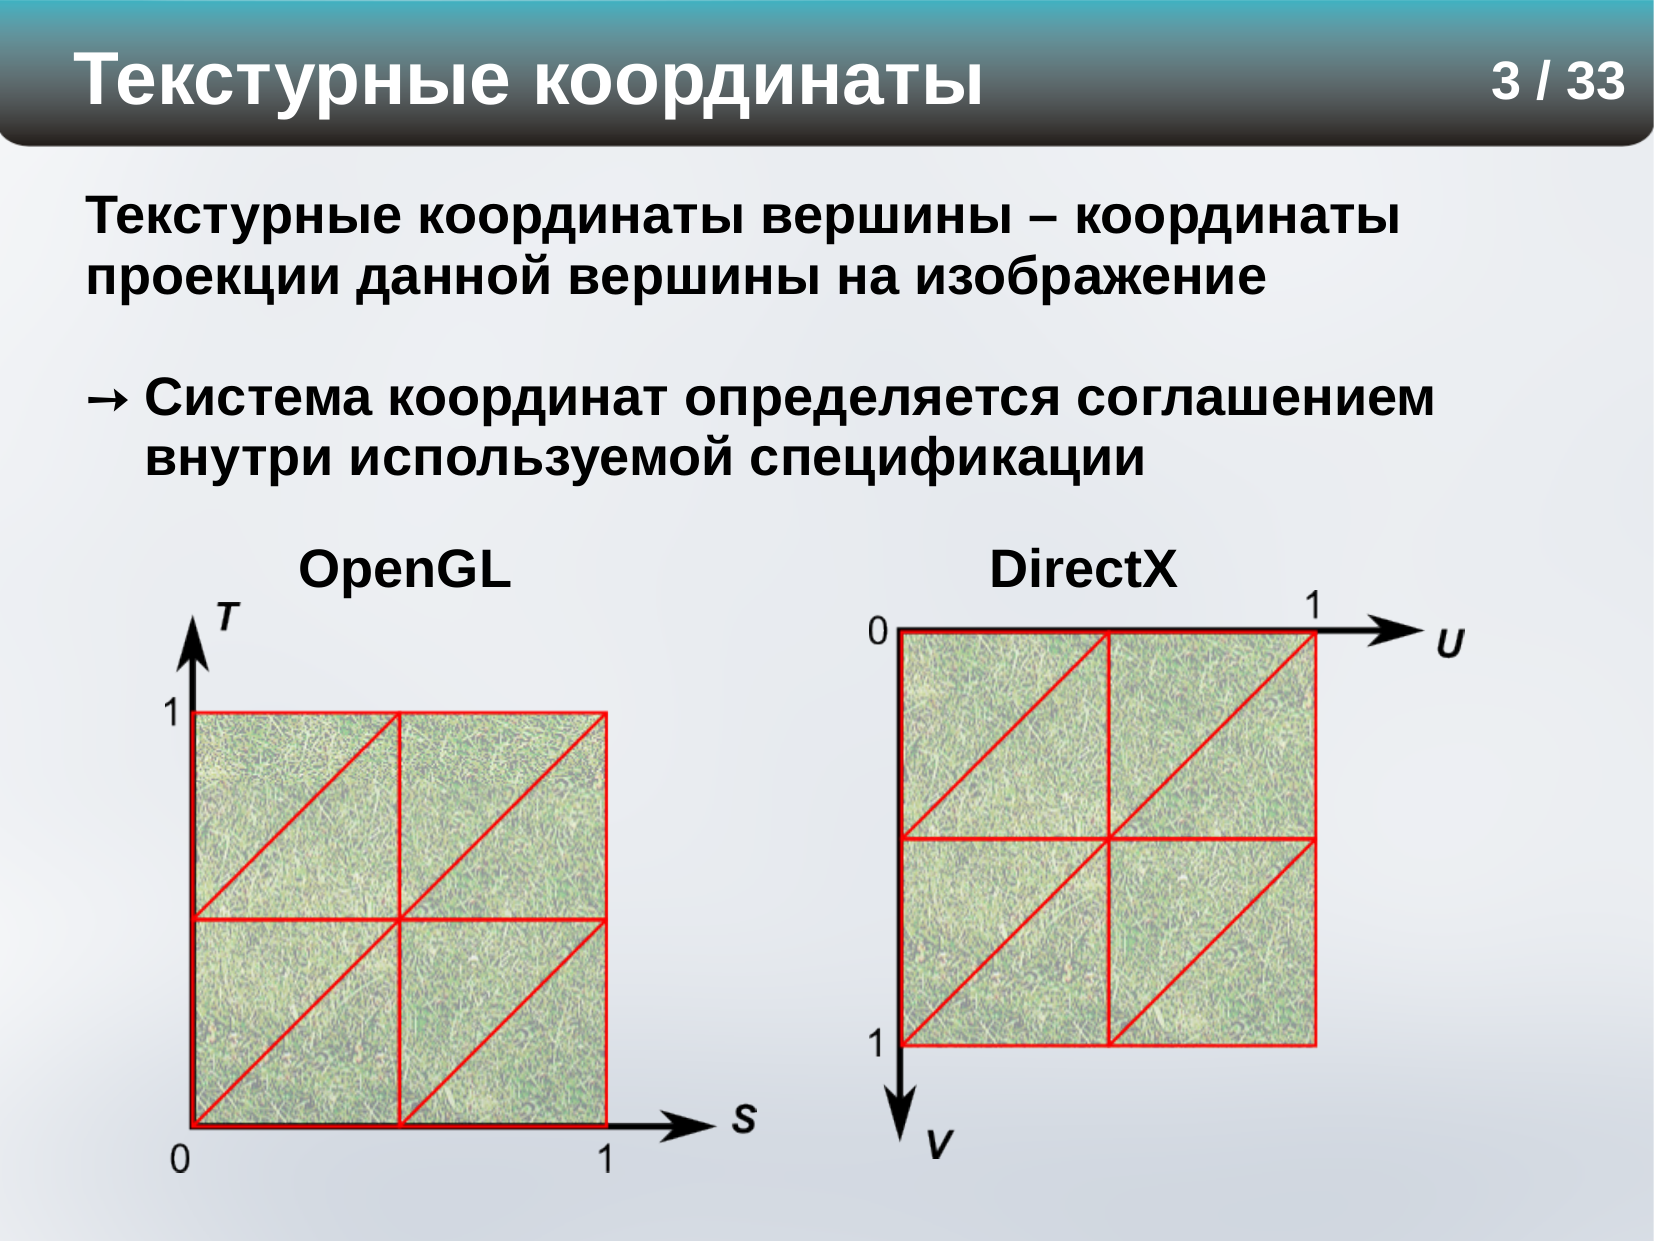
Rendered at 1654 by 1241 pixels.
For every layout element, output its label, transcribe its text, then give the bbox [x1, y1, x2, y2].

text_box Текстурные координаты вершины – координаты проекции данной вершины на изображение Система координат определяется соглашением внутри используемой спецификации [70, 177, 1595, 495]
text_box OpenGL [283, 531, 579, 607]
picture [0, 0, 1654, 1241]
text_box DirectX [974, 531, 1270, 607]
text_box <number> / 33 [1476, 42, 1654, 179]
text_box Текстурные координаты [59, 29, 1152, 129]
